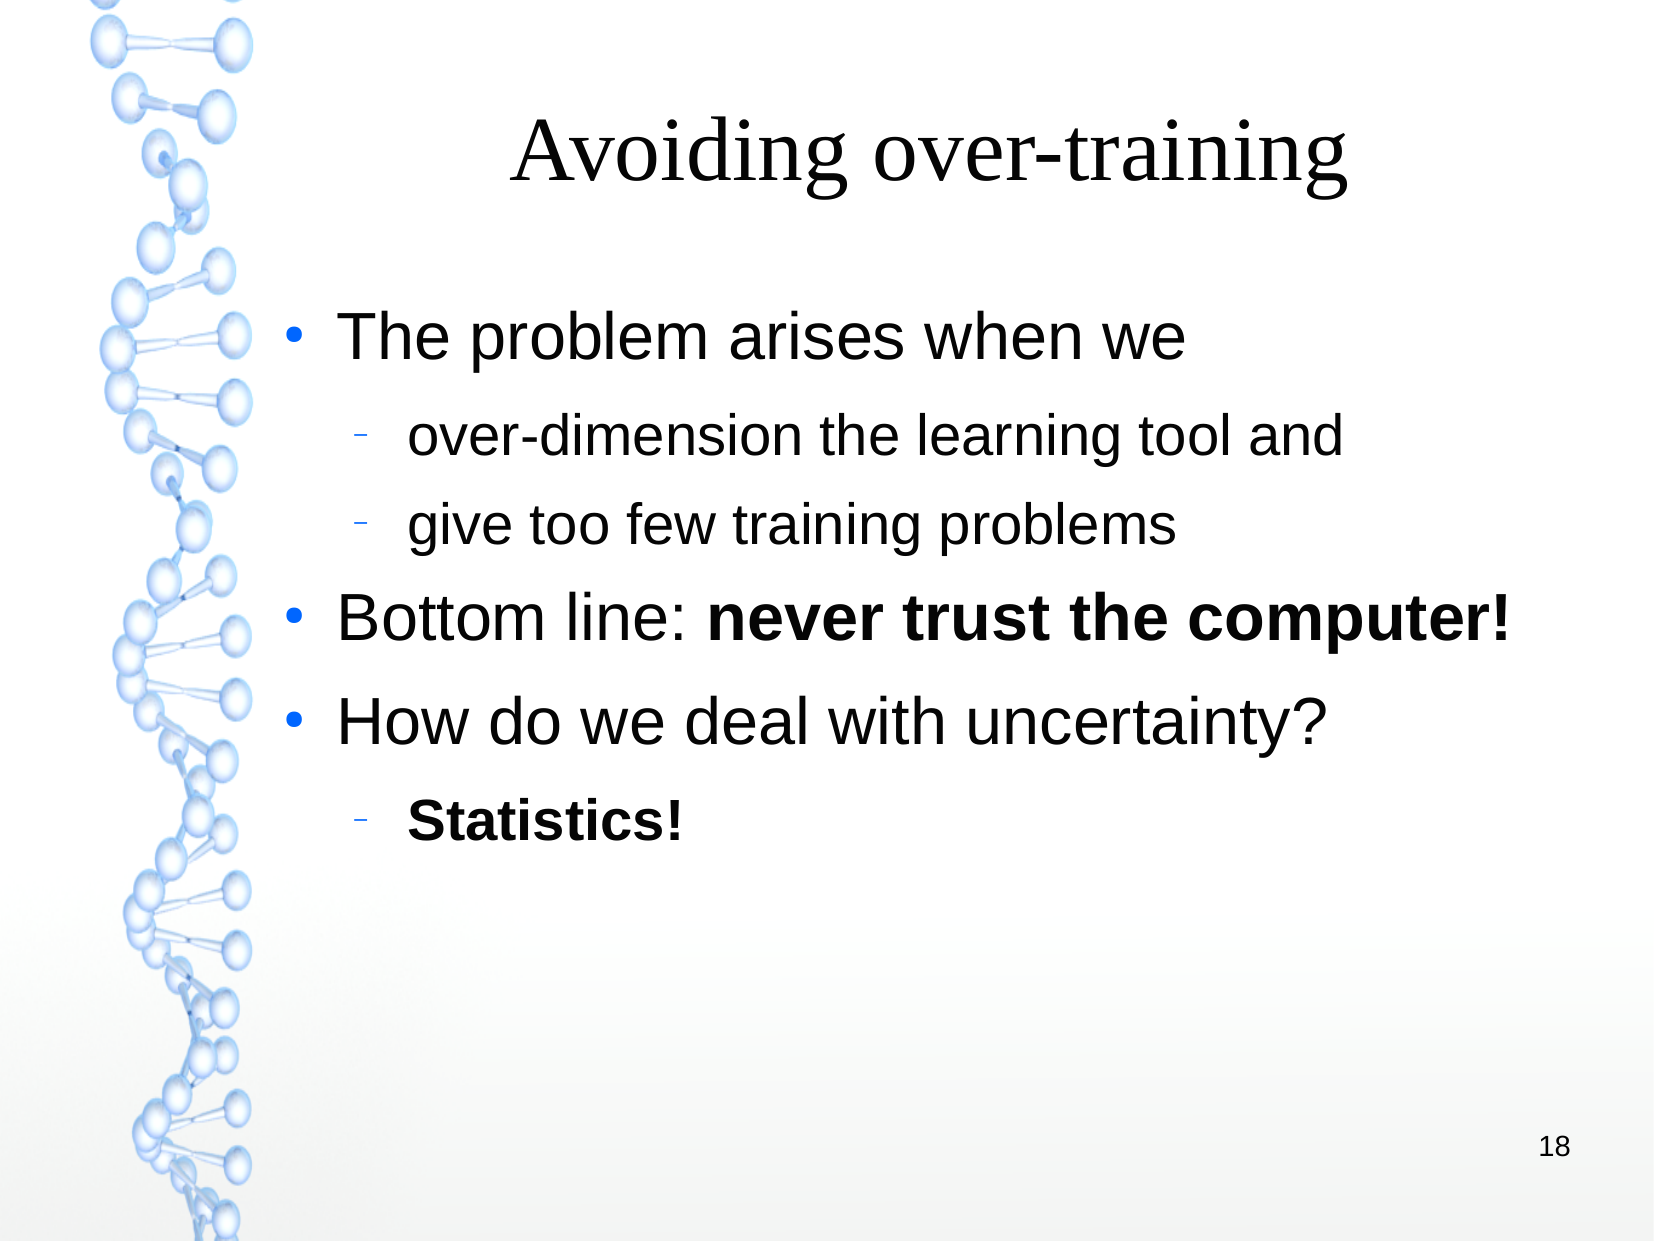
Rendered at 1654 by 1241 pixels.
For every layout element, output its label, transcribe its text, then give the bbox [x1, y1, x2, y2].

title Avoiding over-training [265, 47, 1595, 252]
list The problem arises when we over-dimension the learning tool and give too few training problems Bottom line: never trust the computer! How do we deal with uncertainty? Statistics! [265, 299, 1595, 1019]
picture [0, 0, 1654, 1241]
